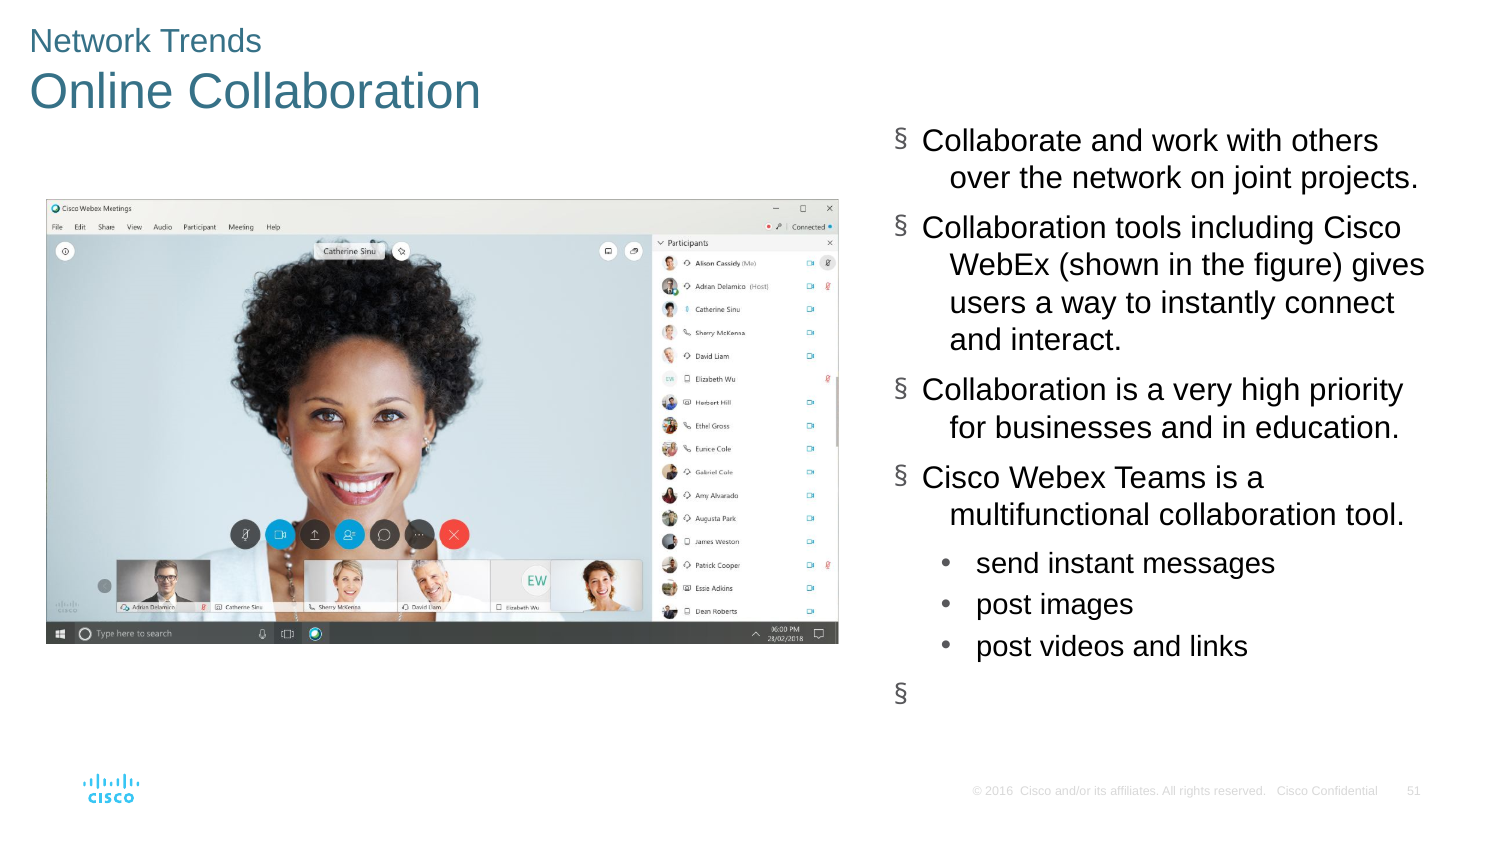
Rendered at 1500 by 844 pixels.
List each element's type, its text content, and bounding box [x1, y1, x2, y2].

list Collaborate and work with others over the network on joint projects. Collaboration tools including Cisco WebEx (shown in the figure) gives users a way to instantly connect and interact. Collaboration is a very high priority for businesses and in education. Cisco Webex Teams is a multifunctional collaboration tool. send instant messages post images post videos and links [878, 112, 1458, 729]
title Network Trends Online Collaboration [14, 6, 772, 132]
picture [45, 197, 839, 644]
